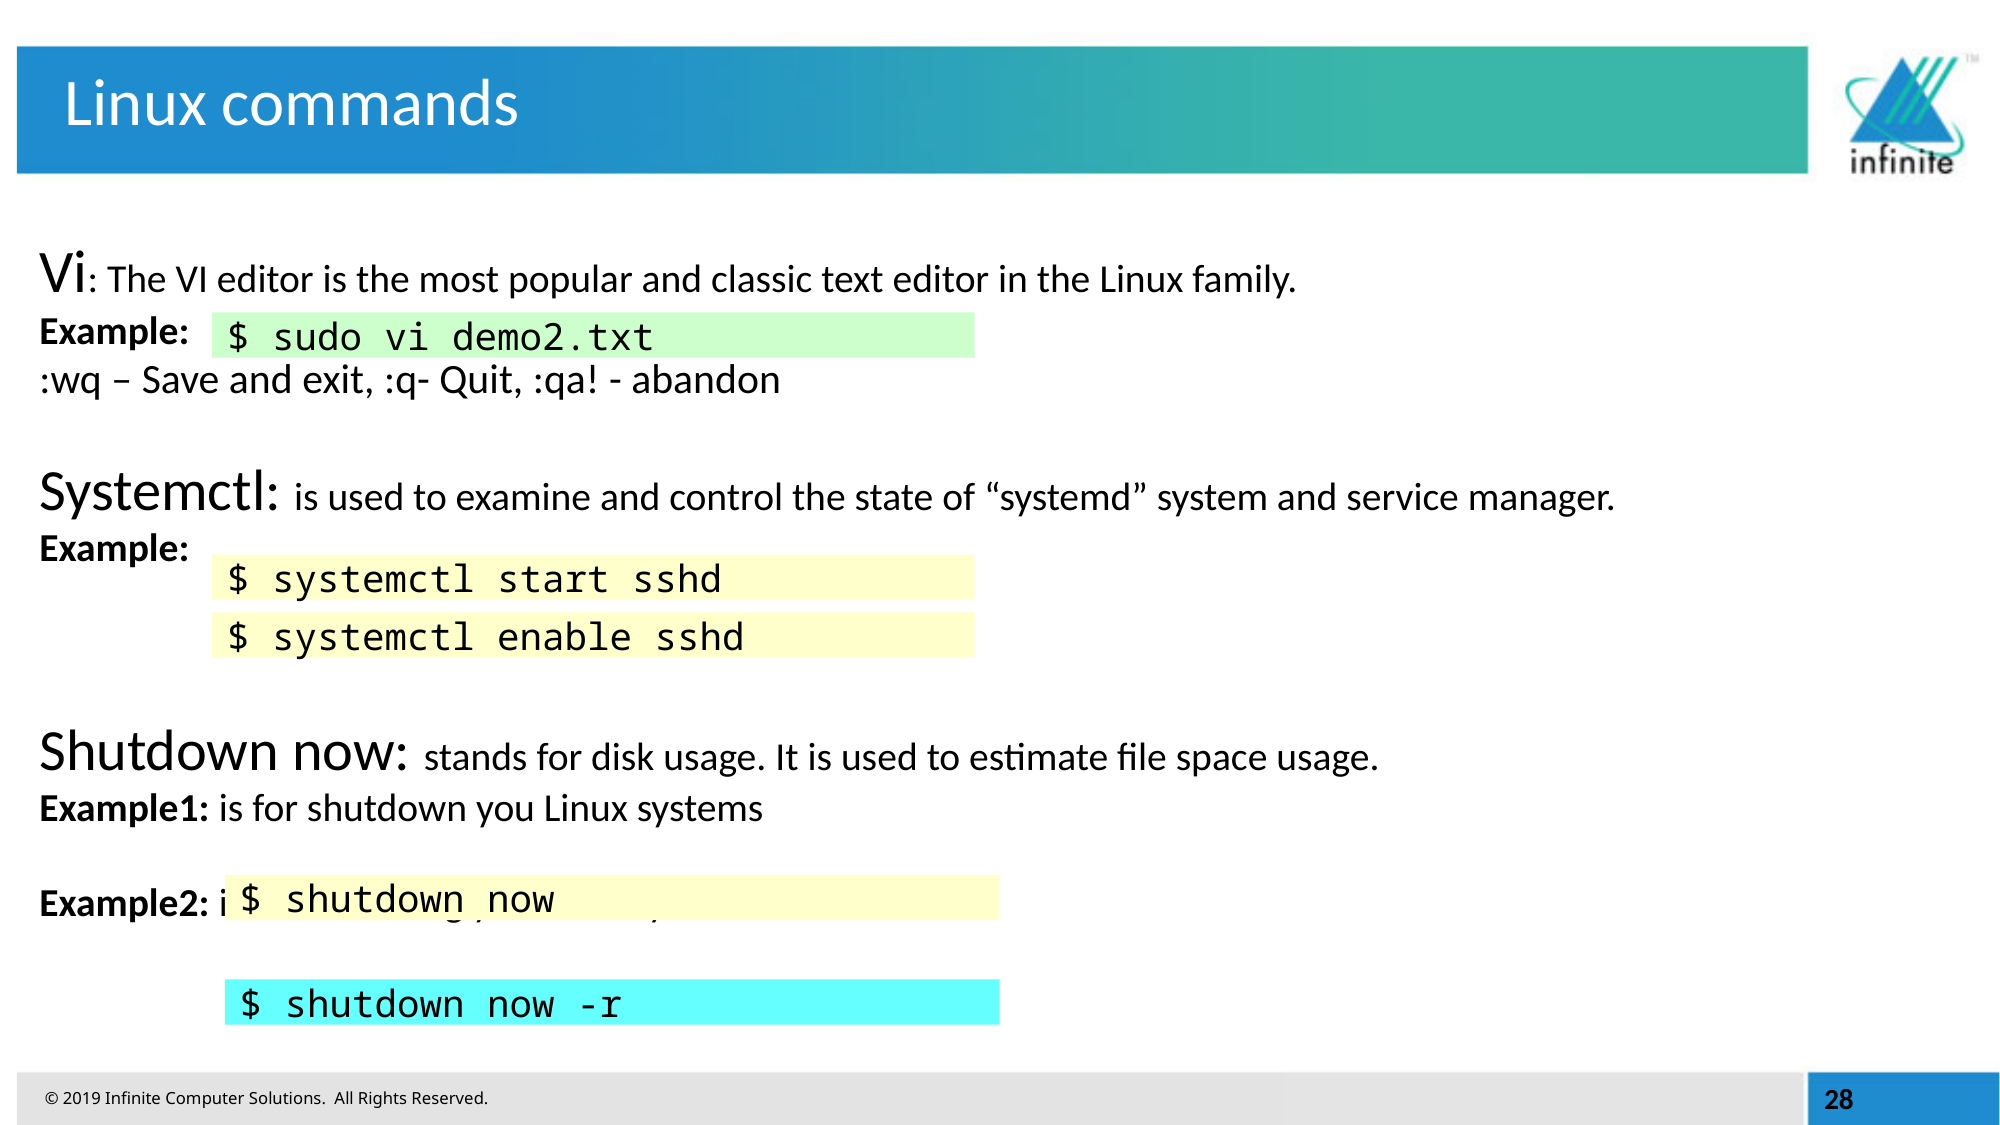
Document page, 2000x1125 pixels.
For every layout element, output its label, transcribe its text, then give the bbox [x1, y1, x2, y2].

text_box $ systemctl enable sshd [212, 612, 975, 658]
text_box $ sudo vi demo2.txt [212, 312, 975, 358]
text_box $ shutdown now [224, 874, 1000, 921]
slide_number <number> [1813, 1073, 2000, 1125]
text_box Vi: The VI editor is the most popular and classic text editor in the Linux family. Example: :wq – Save and exit, :q- Quit, :qa! - abandon Systemctl: is used to examine and control the state of “systemd” system and service manager. Example: Shutdown now: stands for disk usage. It is used to estimate file space usage. Example1: is for shutdown you Linux systems Example2: is for rebooting you Linux systems [24, 224, 1813, 1125]
text_box $ systemctl start sshd [212, 554, 975, 600]
title Linux commands [49, 51, 1913, 182]
text_box $ shutdown now -r [224, 979, 1000, 1025]
picture [16, 0, 2000, 1125]
